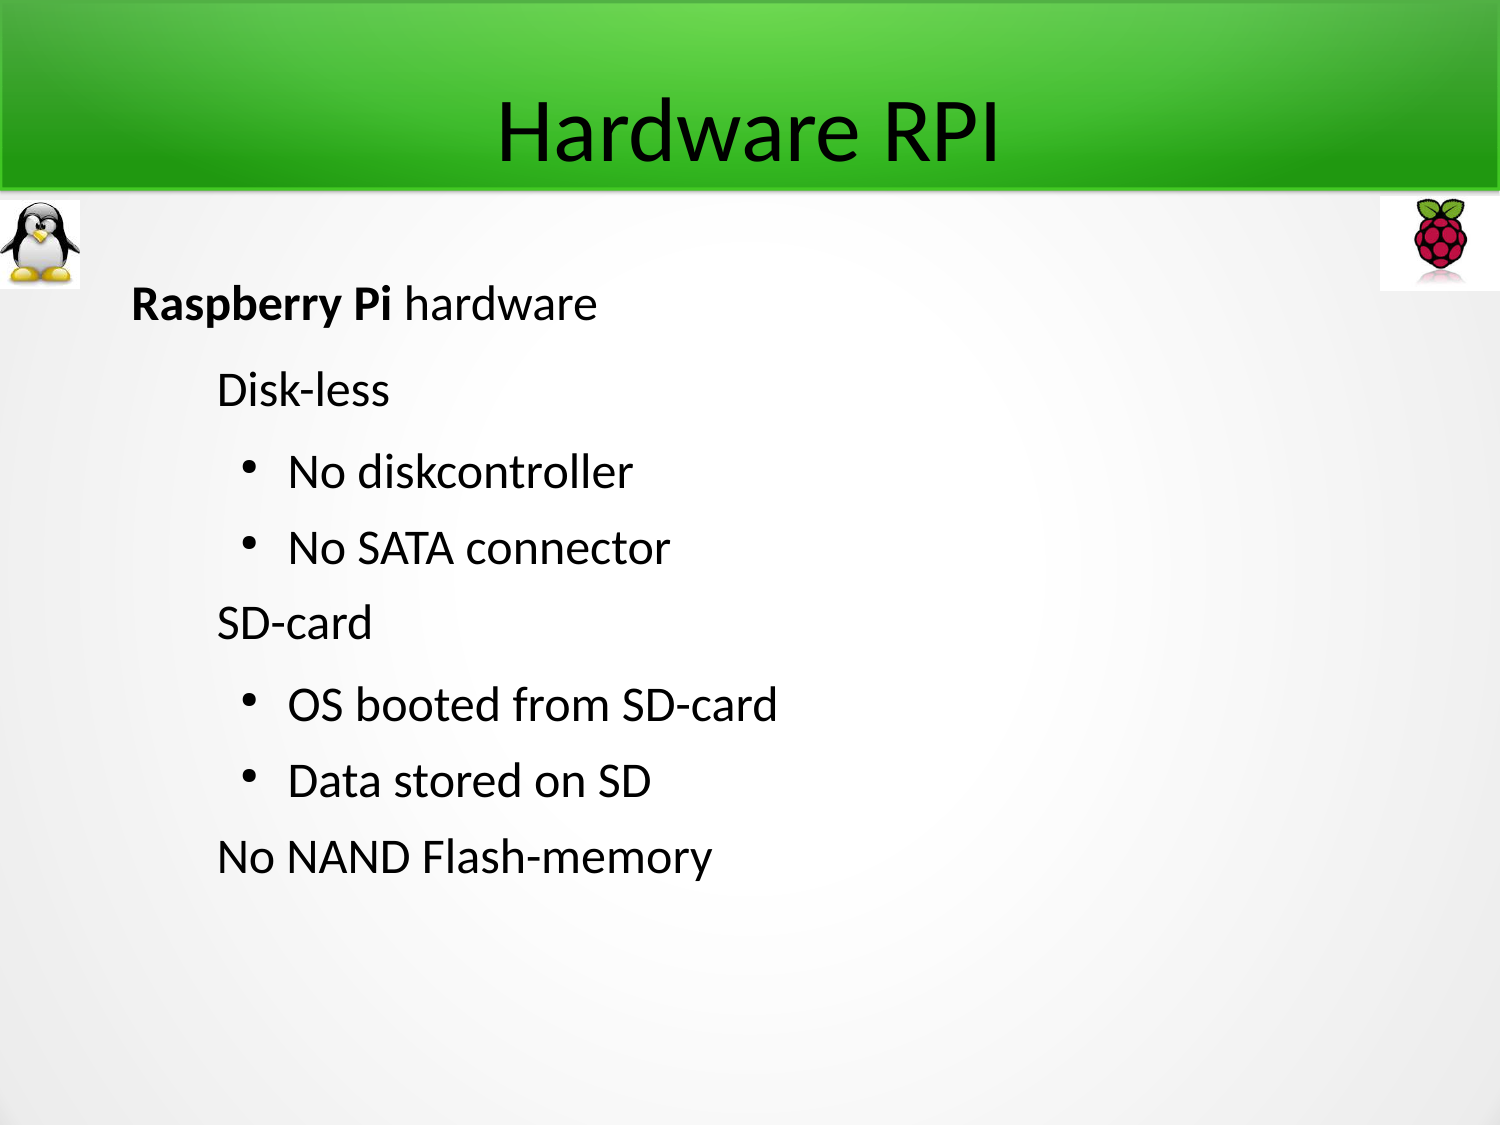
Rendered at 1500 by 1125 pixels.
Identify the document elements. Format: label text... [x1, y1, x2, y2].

title Hardware RPI [75, 45, 1425, 233]
picture [0, 200, 80, 289]
picture [1380, 196, 1500, 291]
list Raspberry Pi hardware Disk-less No diskcontroller No SATA connector SD-card OS booted from SD-card Data stored on SD No NAND Flash-memory [60, 262, 1411, 1006]
